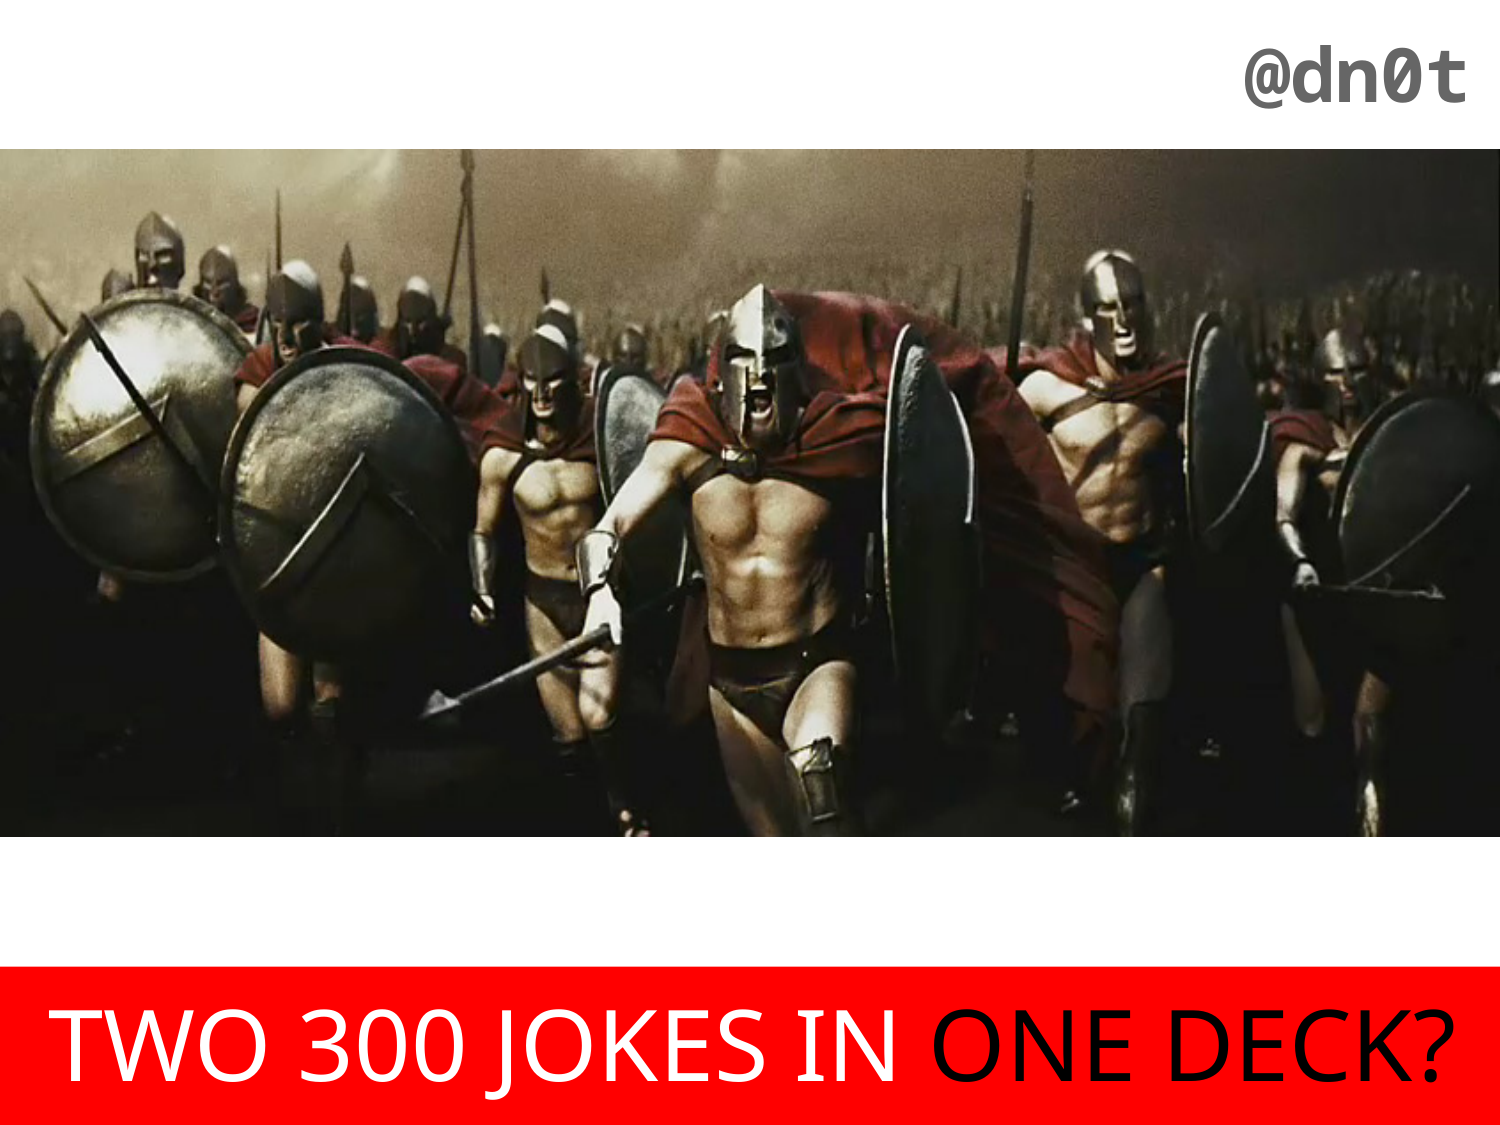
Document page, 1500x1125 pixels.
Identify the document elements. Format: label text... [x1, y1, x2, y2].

list TWO 300 JOKES IN ONE DECK? [28, 974, 1478, 1111]
picture [0, 149, 1500, 837]
